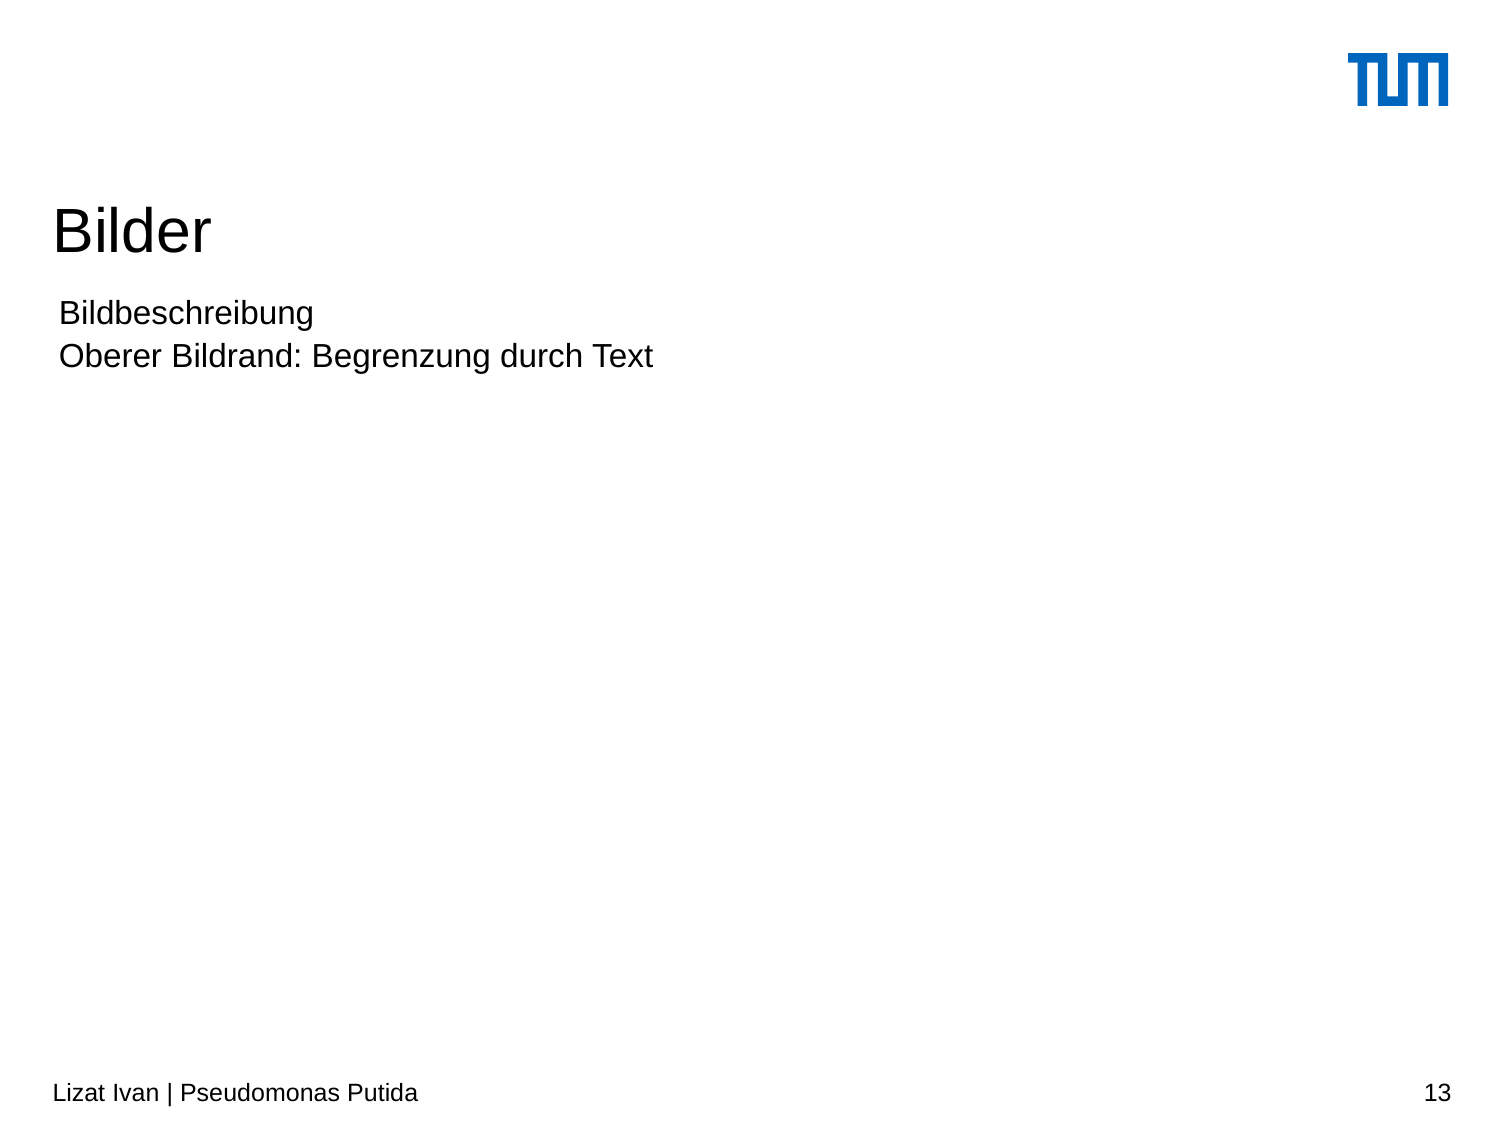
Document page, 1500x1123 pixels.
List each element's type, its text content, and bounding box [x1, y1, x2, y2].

title Bilder [52, 195, 1453, 266]
list Bildbeschreibung Oberer Bildrand: Begrenzung durch Text [59, 289, 1459, 402]
